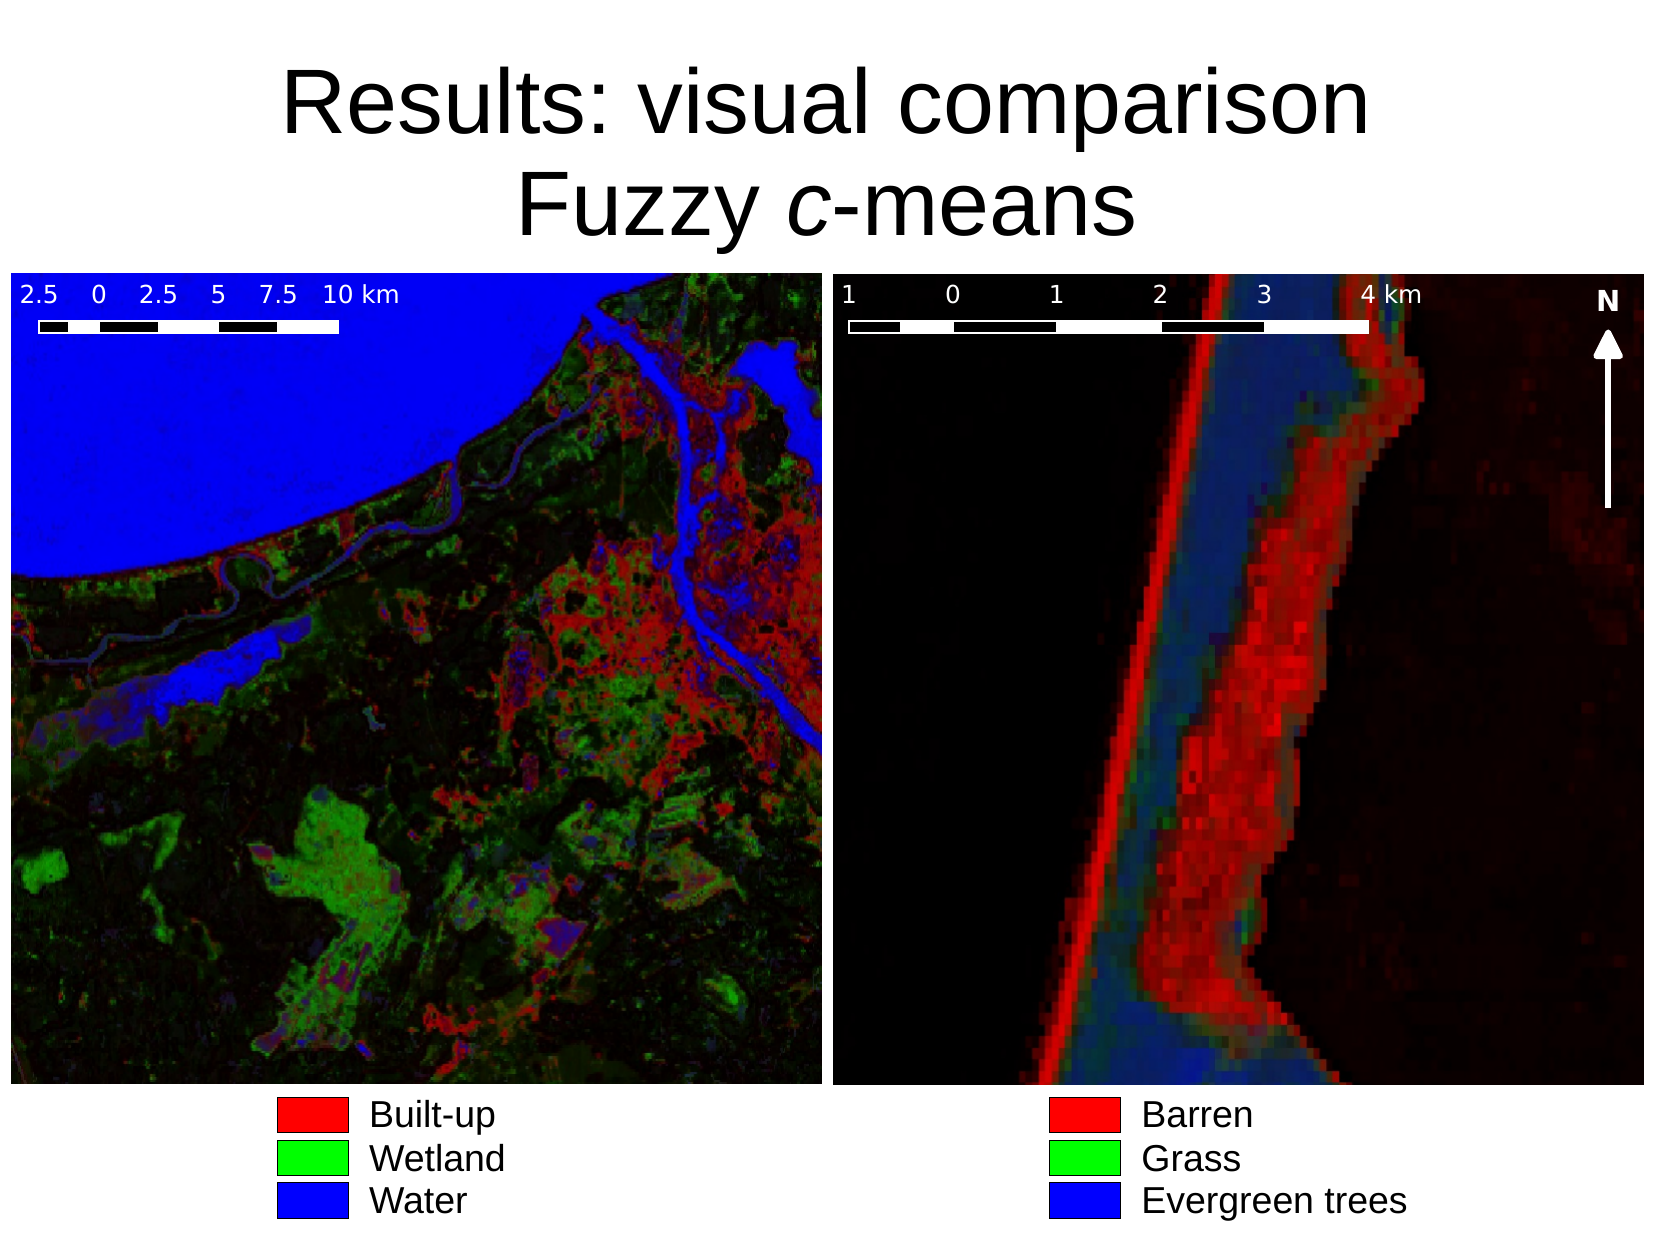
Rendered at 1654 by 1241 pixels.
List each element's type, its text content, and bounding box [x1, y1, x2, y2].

text_box [277, 1140, 349, 1176]
text_box Built-up [354, 1086, 556, 1144]
text_box Barren [1126, 1086, 1328, 1144]
text_box Evergreen trees [1126, 1172, 1423, 1229]
text_box Water [354, 1172, 483, 1229]
text_box Grass [1126, 1129, 1304, 1172]
text_box Wetland [354, 1129, 532, 1187]
text_box [1049, 1140, 1121, 1176]
title Results: visual comparison Fuzzy c-means [82, 49, 1571, 257]
text_box [1049, 1182, 1121, 1219]
picture [832, 273, 1644, 1085]
picture [10, 273, 822, 1085]
text_box [277, 1182, 349, 1219]
text_box [1049, 1097, 1121, 1133]
text_box [277, 1097, 349, 1133]
